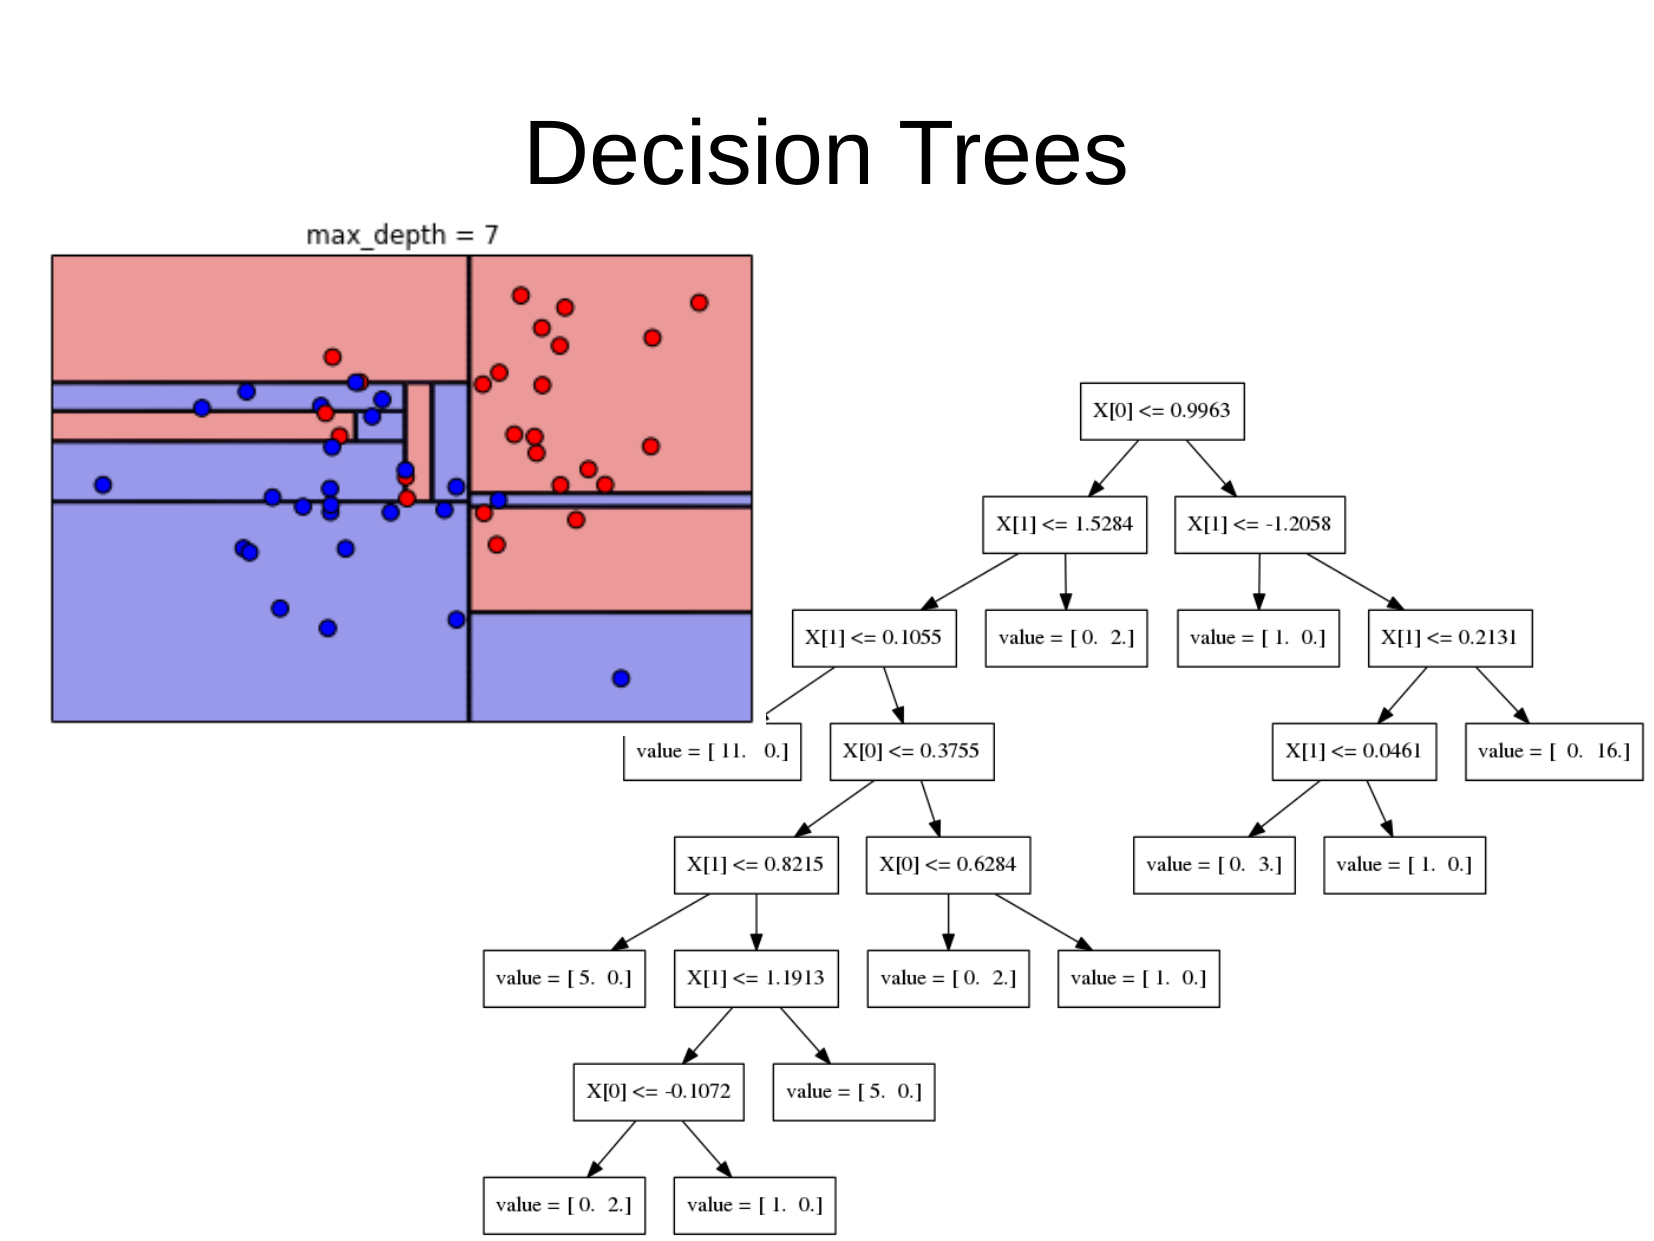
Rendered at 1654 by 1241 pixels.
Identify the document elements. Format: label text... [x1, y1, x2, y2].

title Decision Trees [82, 49, 1571, 257]
picture [37, 209, 1651, 1241]
